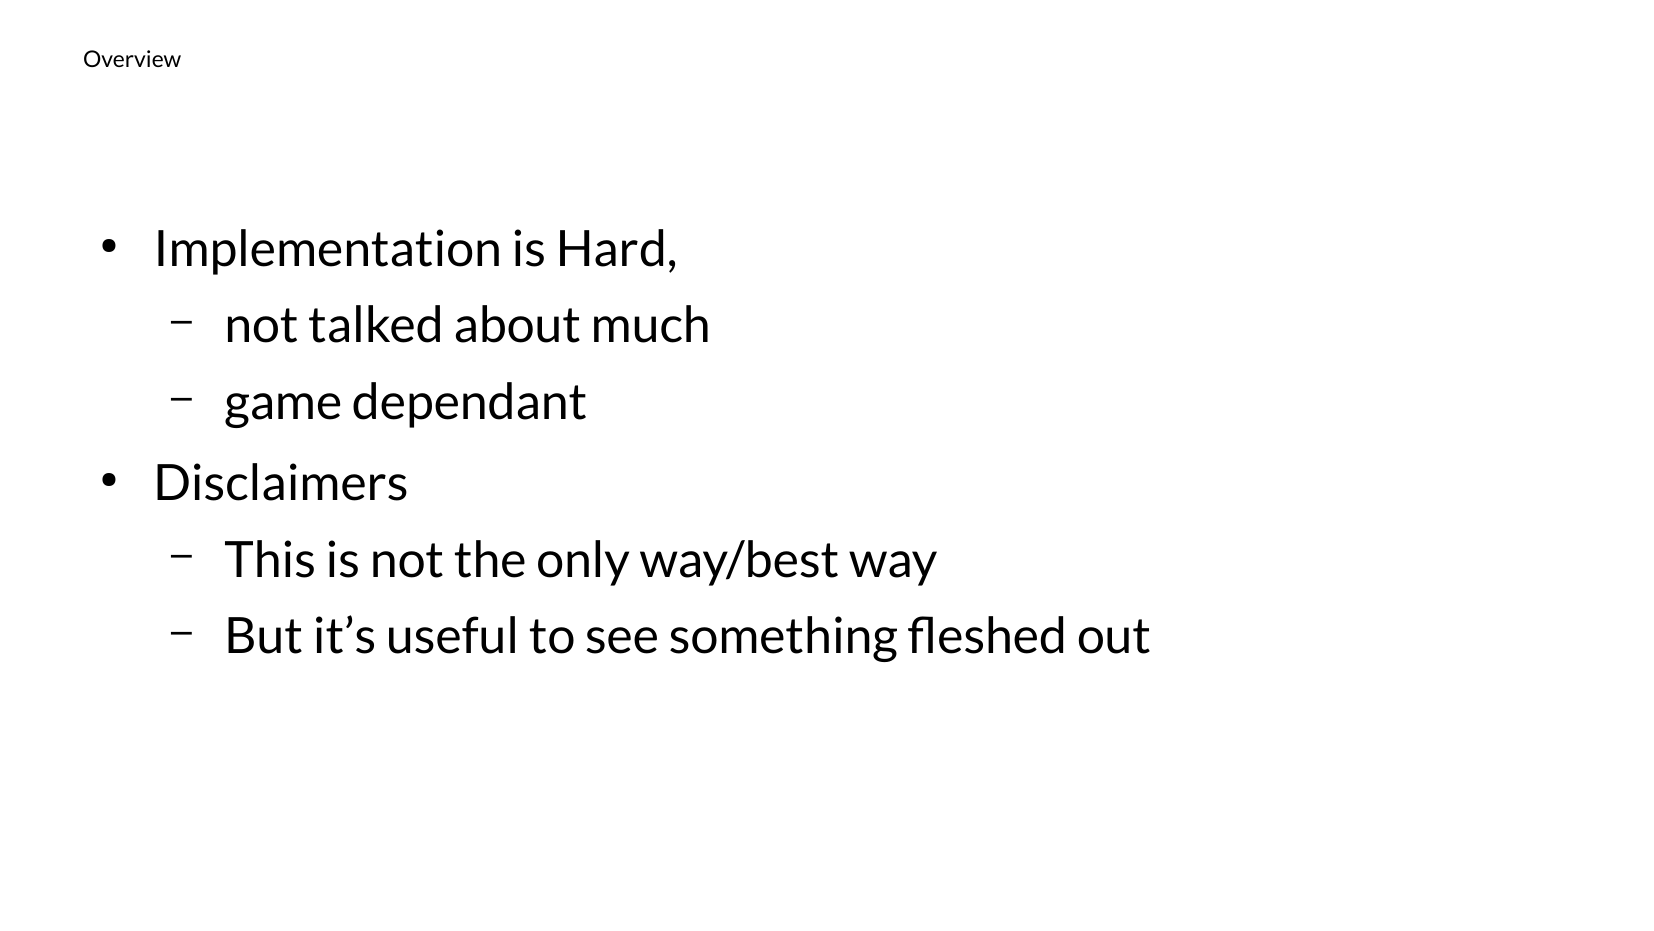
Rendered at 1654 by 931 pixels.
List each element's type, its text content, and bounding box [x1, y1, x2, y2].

list Implementation is Hard, not talked about much game dependant Disclaimers This is not the only way/best way But it’s useful to see something fleshed out [82, 217, 1571, 839]
title Overview [83, 0, 1571, 119]
